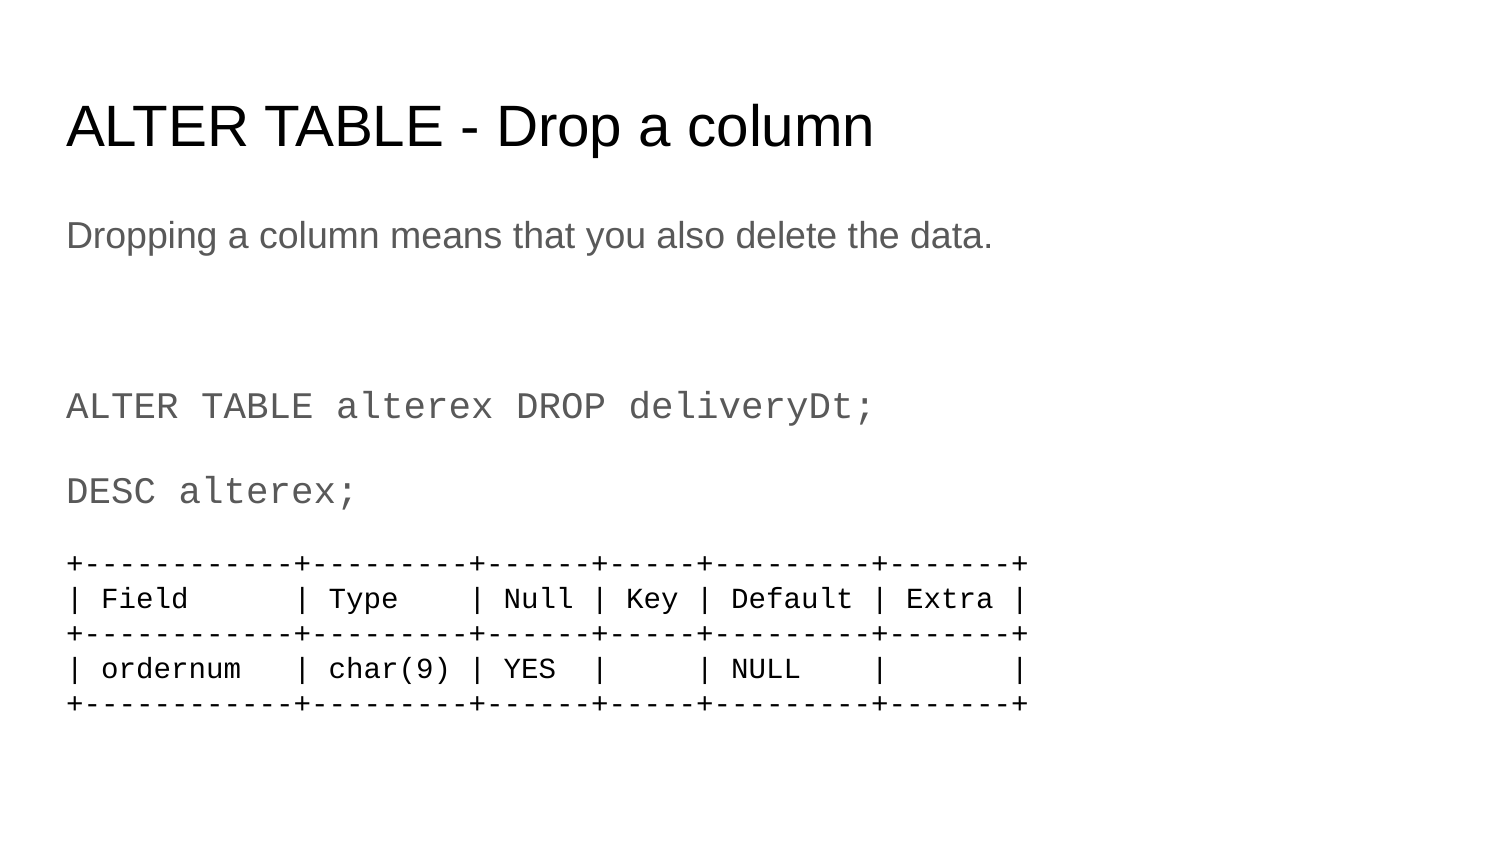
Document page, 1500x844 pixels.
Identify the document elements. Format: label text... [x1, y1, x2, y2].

title ALTER TABLE - Drop a column [51, 72, 1449, 167]
list Dropping a column means that you also delete the data. ALTER TABLE alterex DROP deliveryDt; DESC alterex; +------------+---------+------+-----+---------+-------+ | Field | Type | Null | Key | Default | Extra | +------------+---------+------+-----+---------+-------+ | ordernum | char(9) | YES | | NULL | | +------------+---------+------+-----+---------+-------+ [51, 189, 1449, 750]
